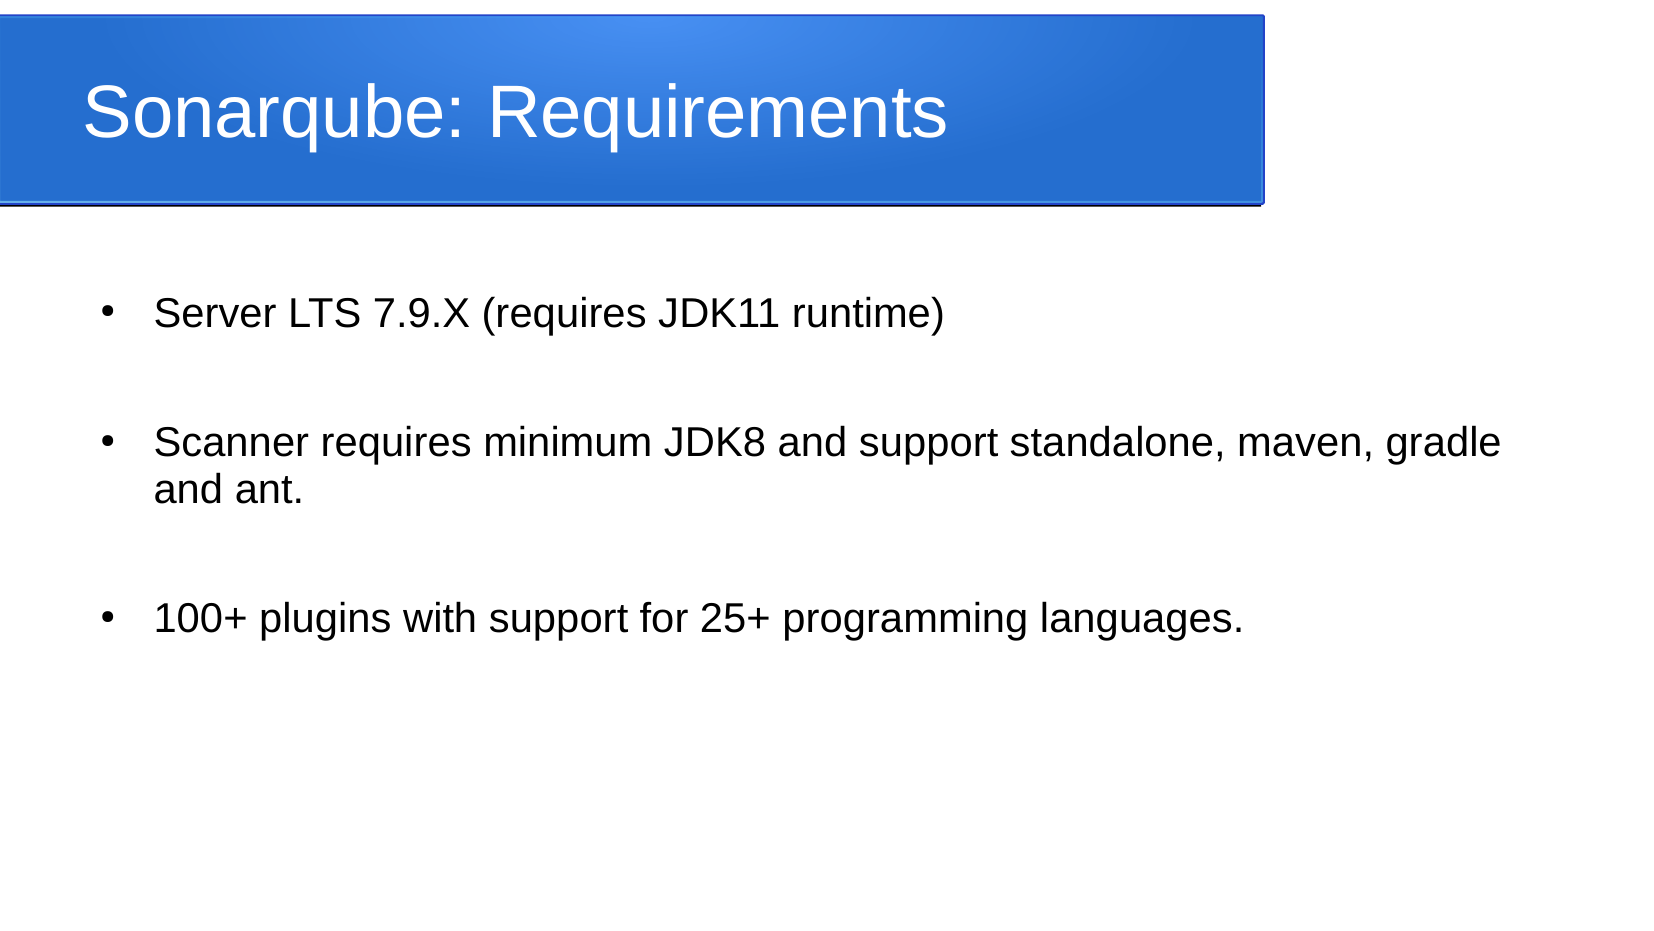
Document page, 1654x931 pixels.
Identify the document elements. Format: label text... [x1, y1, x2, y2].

title Sonarqube: Requirements [82, 35, 1235, 189]
list Server LTS 7.9.X (requires JDK11 runtime) Scanner requires minimum JDK8 and support standalone, maven, gradle and ant. 100+ plugins with support for 25+ programming languages. [82, 224, 1571, 764]
